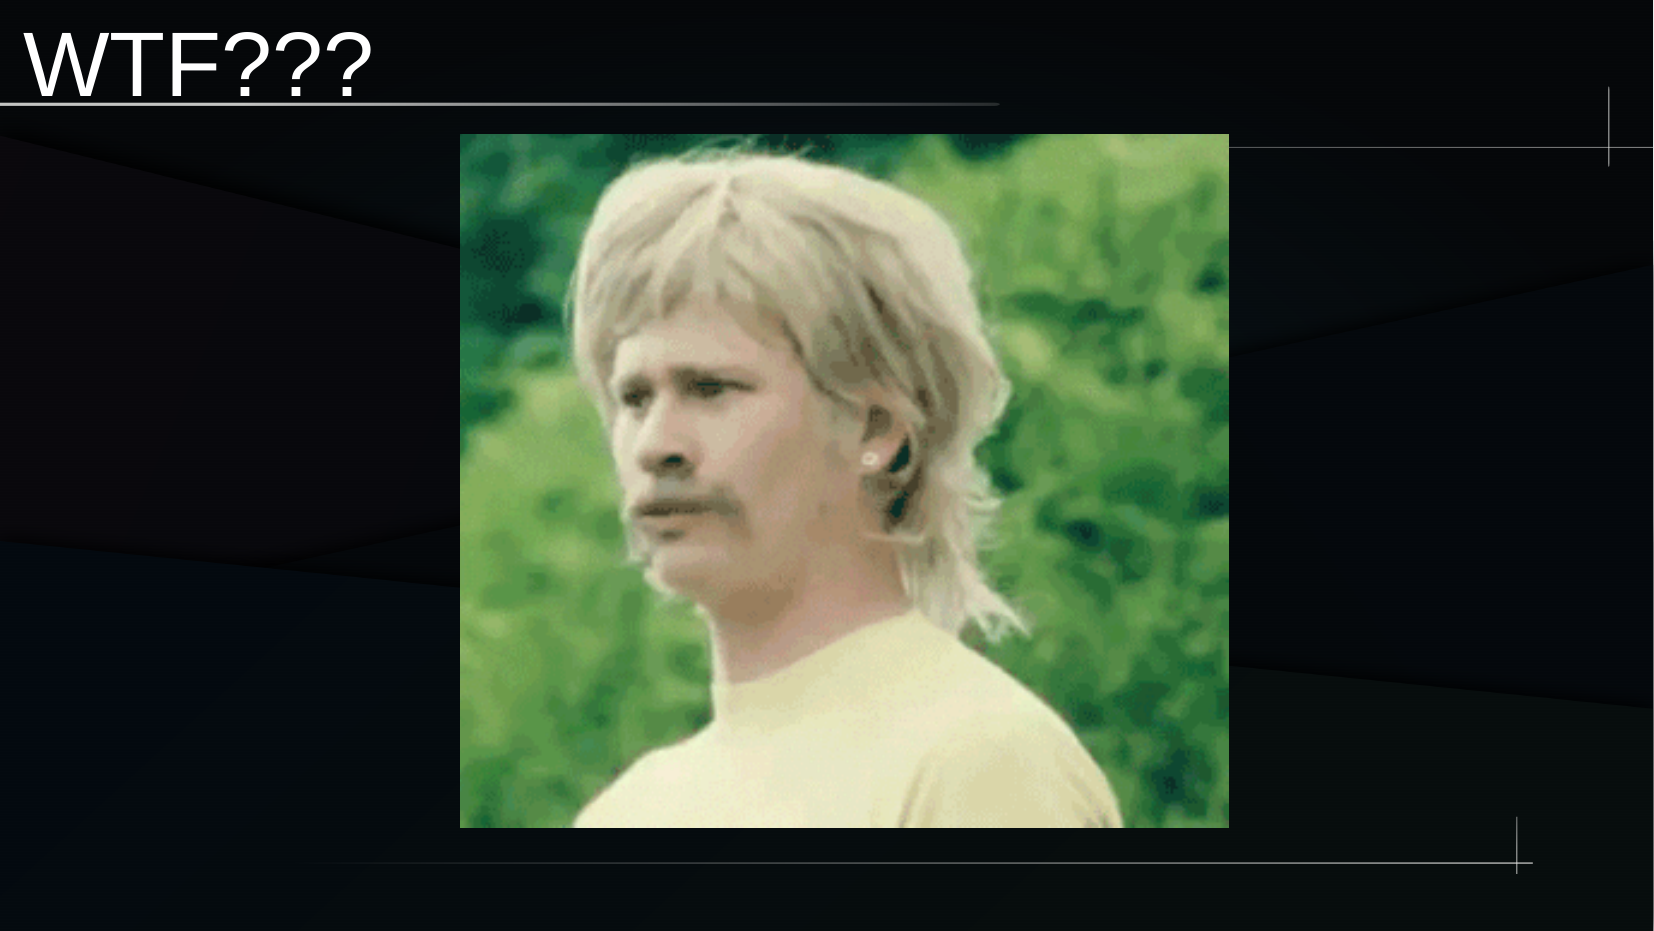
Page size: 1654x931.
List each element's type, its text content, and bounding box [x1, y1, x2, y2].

picture [0, 0, 1654, 931]
title WTF??? [23, 11, 1589, 119]
